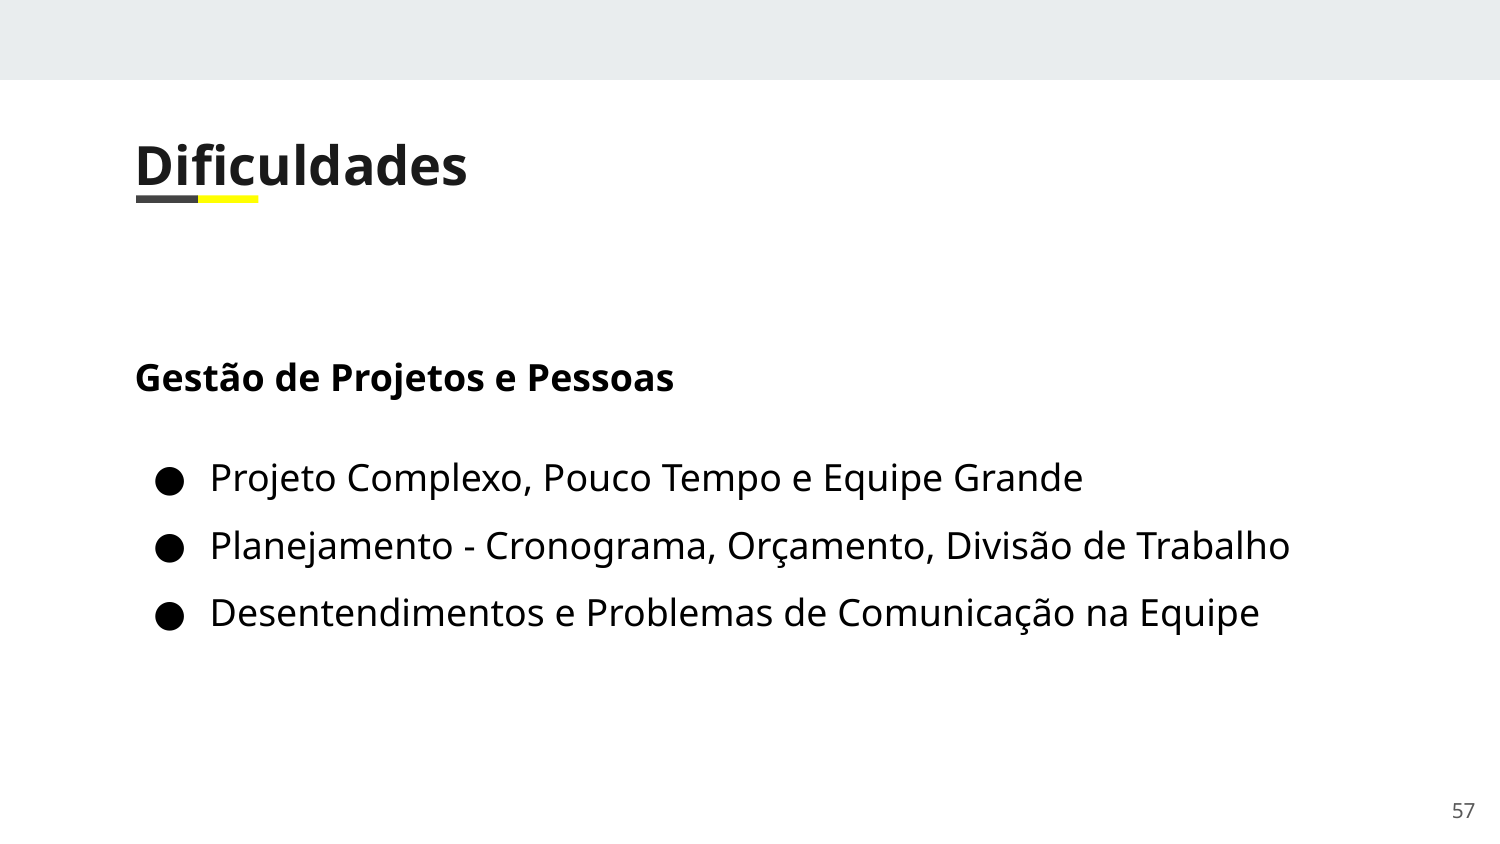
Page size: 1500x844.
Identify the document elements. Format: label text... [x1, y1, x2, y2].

list Gestão de Projetos e Pessoas Projeto Complexo, Pouco Tempo e Equipe Grande Planejamento - Cronograma, Orçamento, Divisão de Trabalho Desentendimentos e Problemas de Comunicação na Equipe [119, 316, 1381, 687]
title Dificuldades [119, 116, 1381, 205]
slide_number <number> [1400, 779, 1491, 844]
